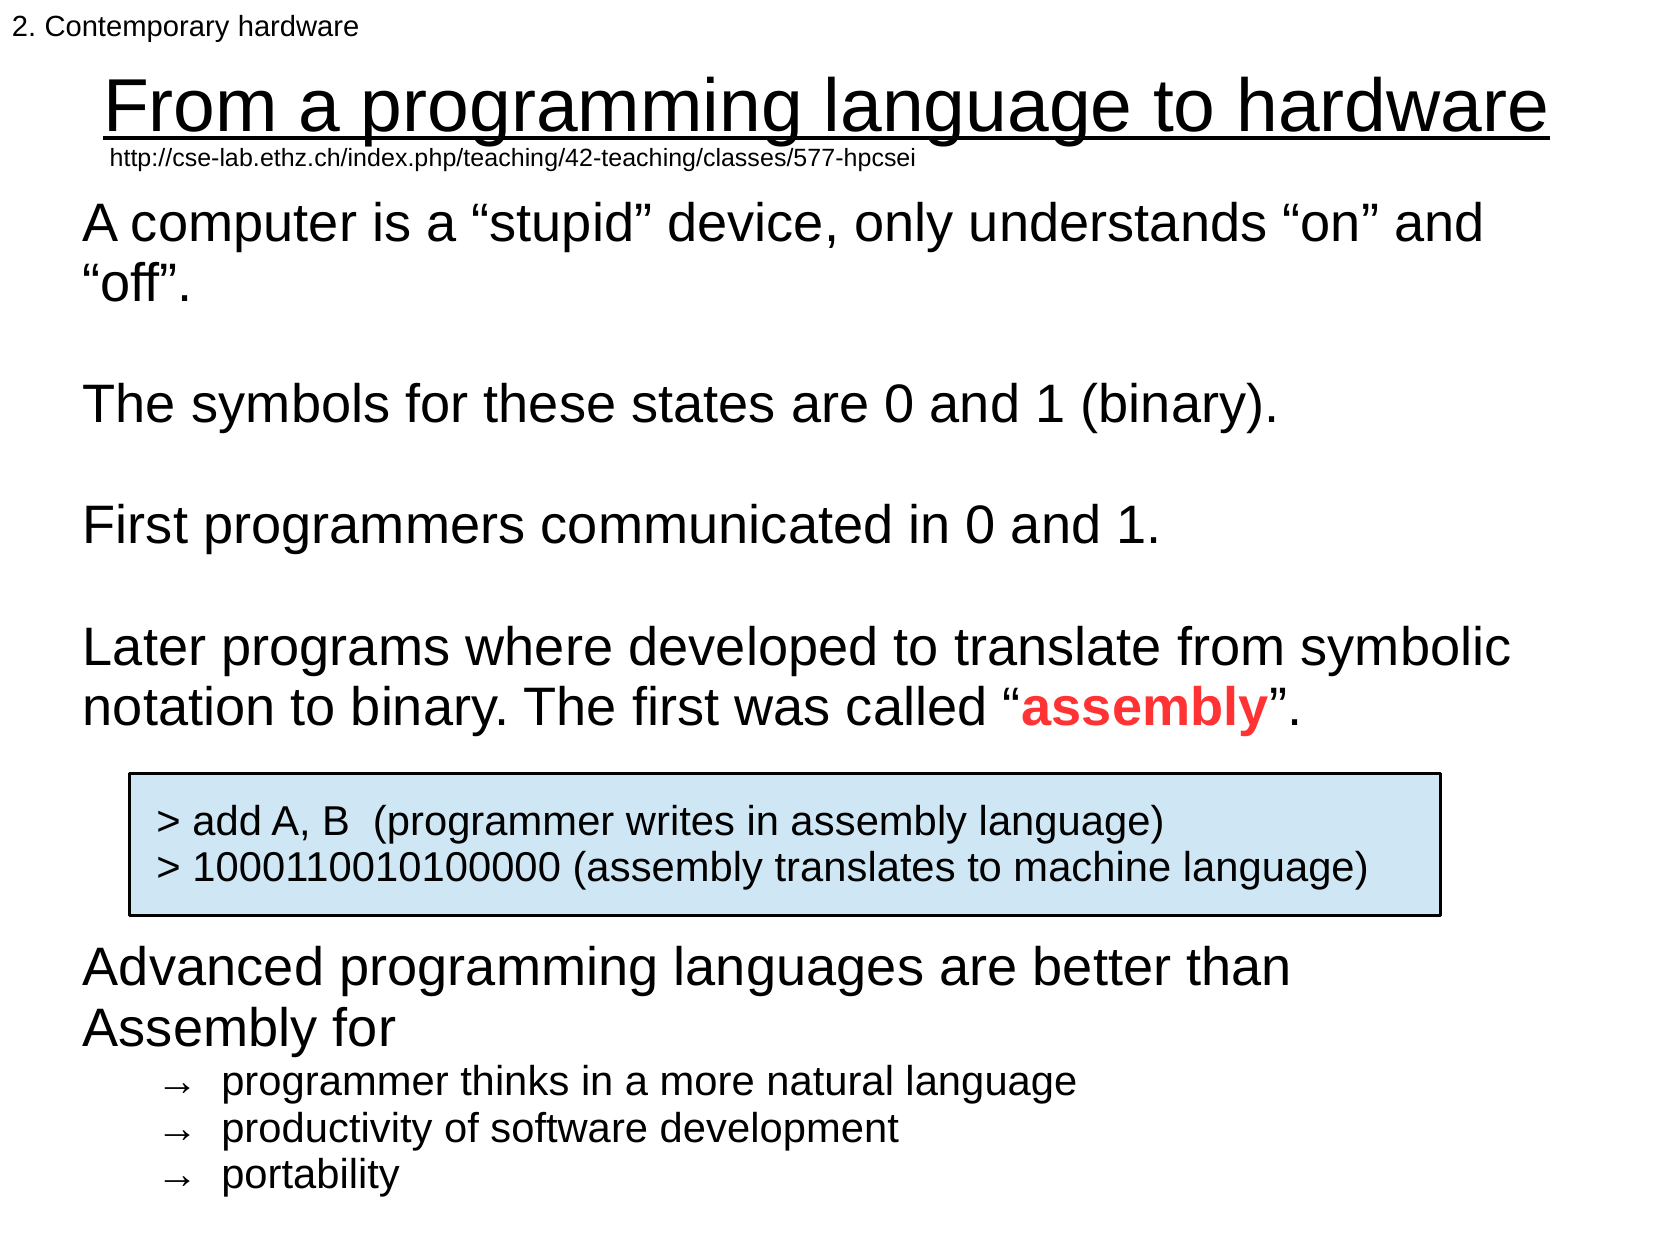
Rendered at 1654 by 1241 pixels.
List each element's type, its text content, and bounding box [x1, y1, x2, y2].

text_box 2. Contemporary hardware [11, 8, 815, 44]
text_box http://cse-lab.ethz.ch/index.php/teaching/42-teaching/classes/577-hpcsei [94, 135, 1329, 193]
title From a programming language to hardware [82, 2, 1571, 210]
subtitle A computer is a “stupid” device, only understands “on” and “off”. The symbols for these states are 0 and 1 (binary). First programmers communicated in 0 and 1. Later programs where developed to translate from symbolic notation to binary. The first was called “assembly”. > add A, B (programmer writes in assembly language) > 1000110010100000 (assembly translates to machine language) Advanced programming languages are better than Assembly for → programmer thinks in a more natural language → productivity of software development → portability [82, 188, 1538, 1241]
